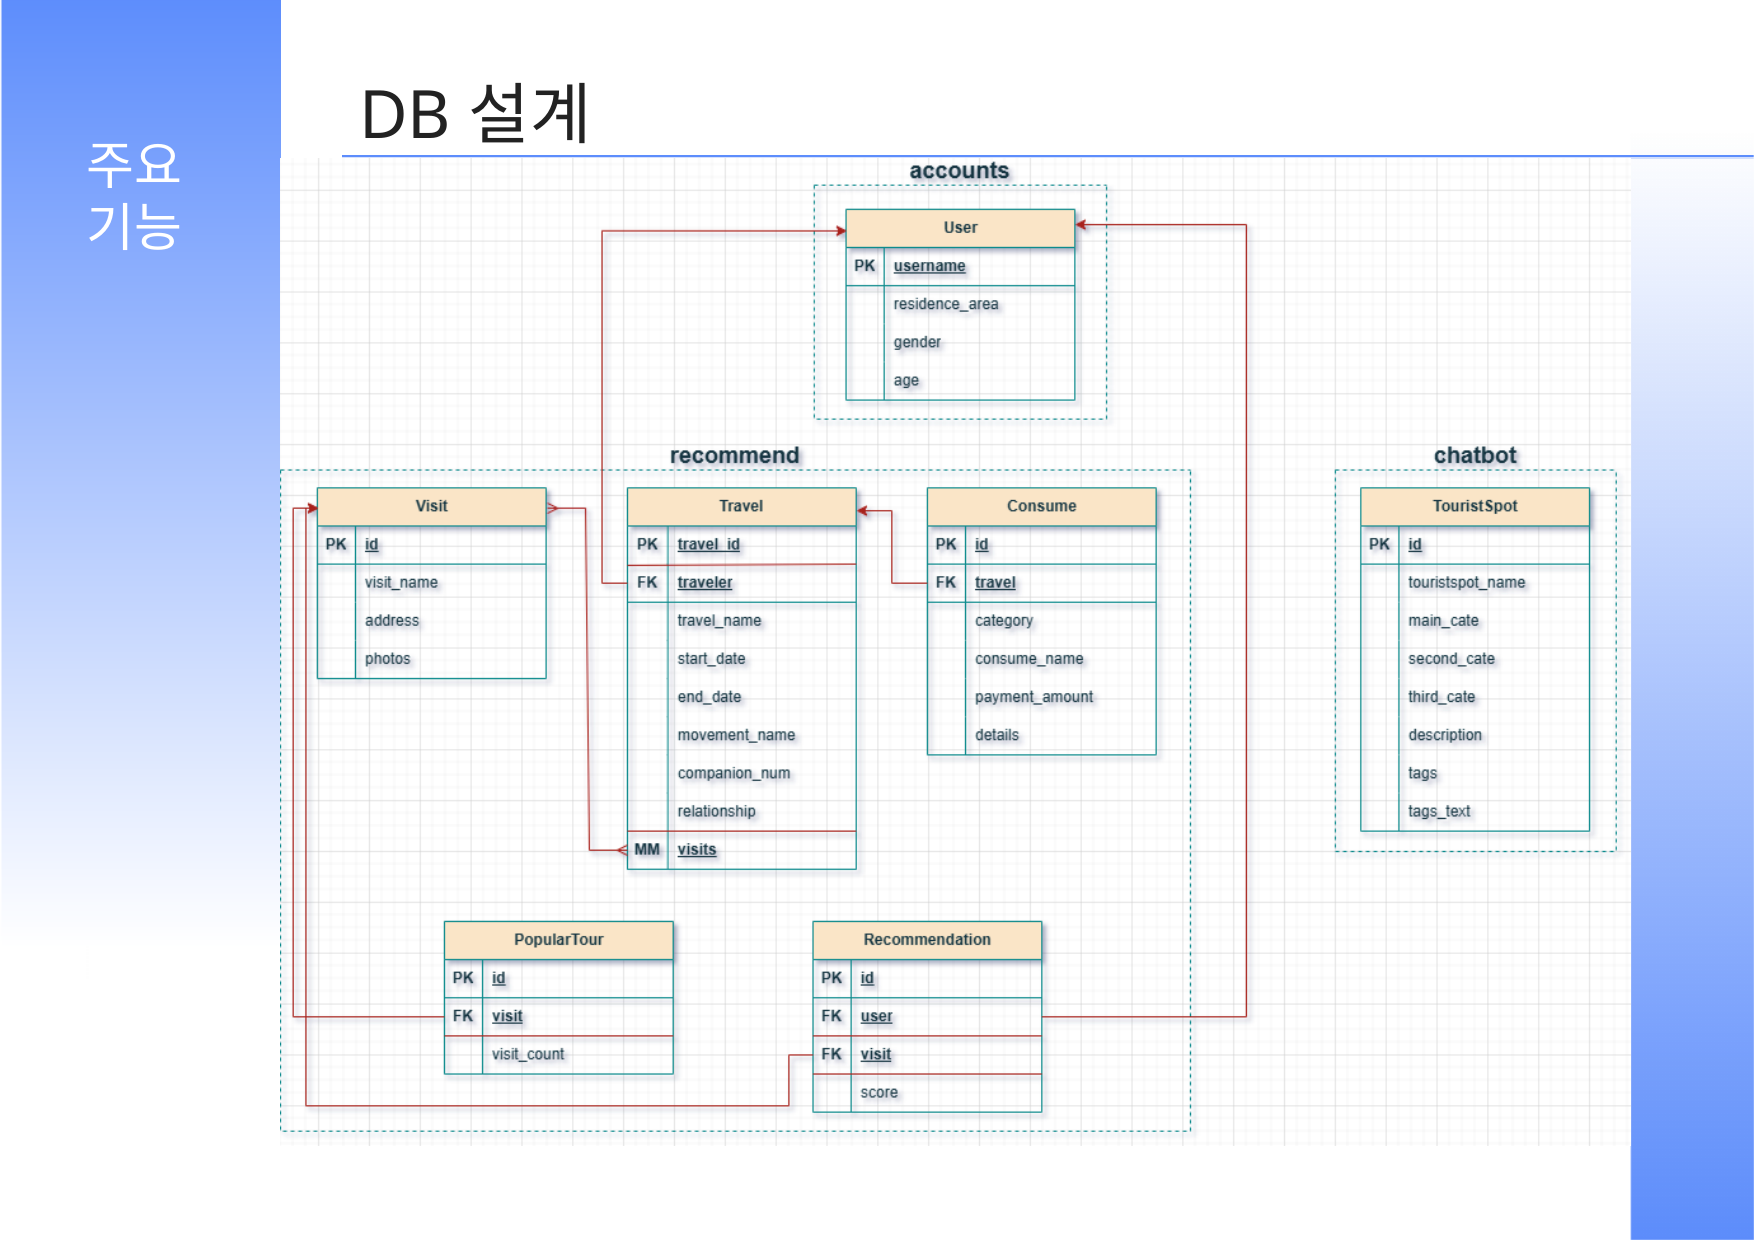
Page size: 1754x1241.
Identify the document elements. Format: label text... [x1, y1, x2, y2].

text_box 주요 기능 [86, 134, 260, 235]
text_box DB 설계 [359, 66, 1407, 155]
picture [0, 0, 1754, 1240]
